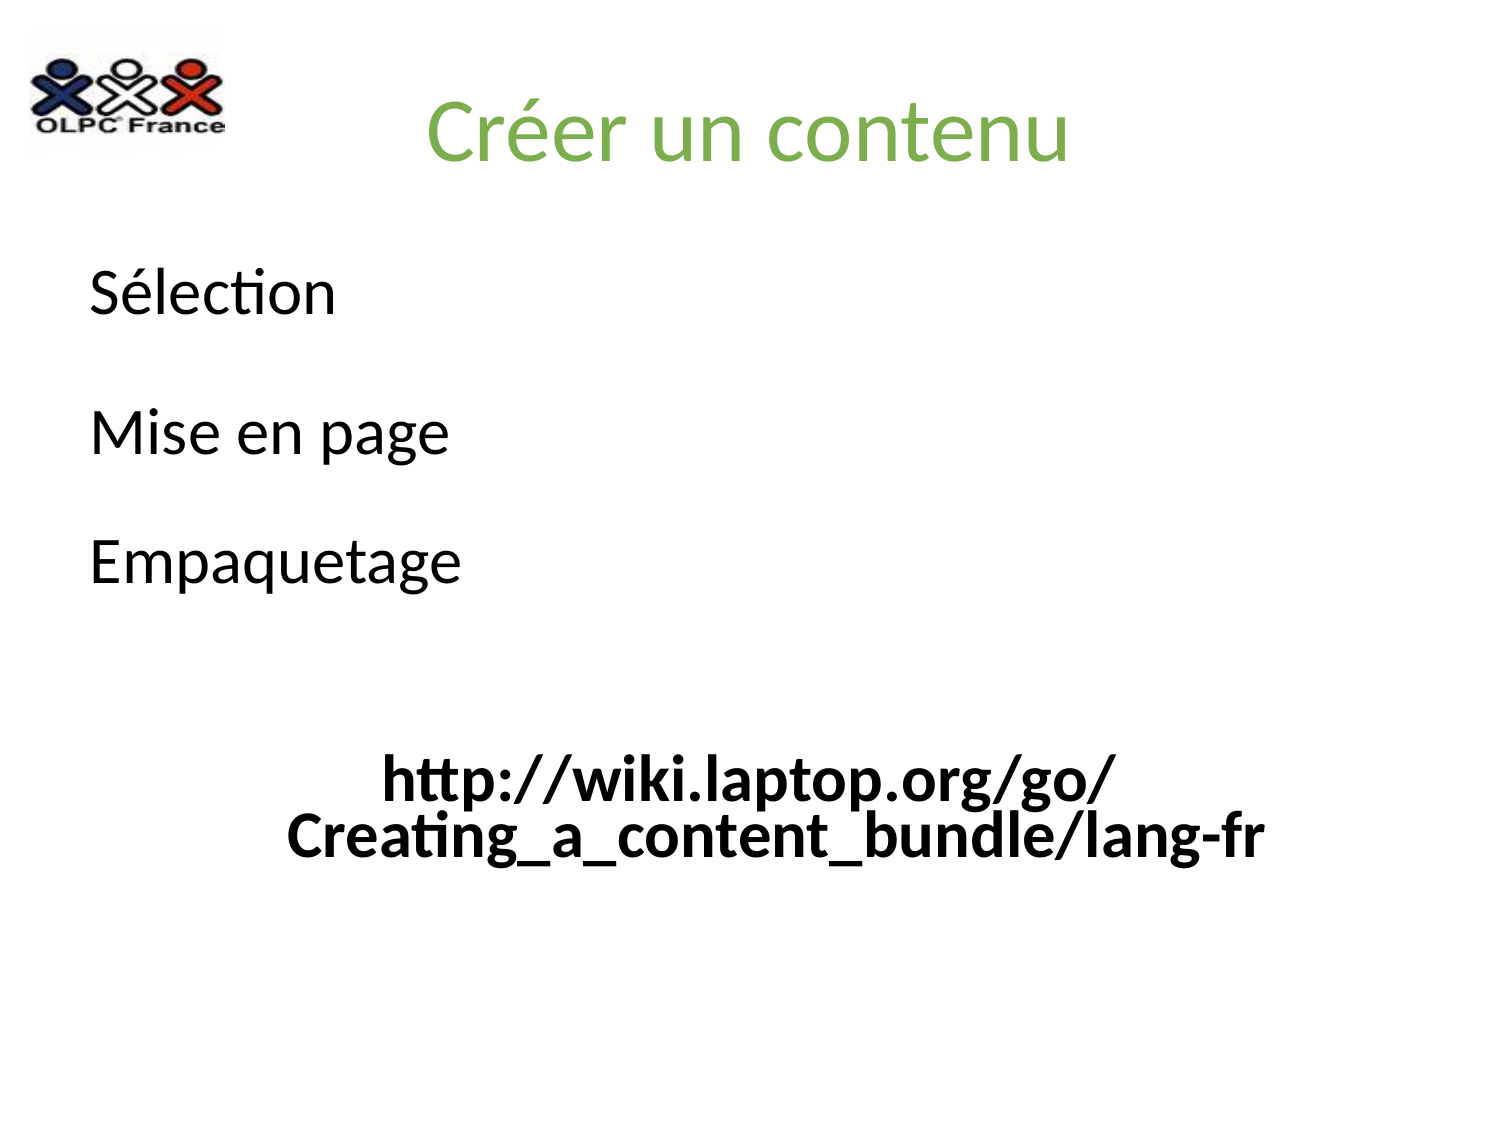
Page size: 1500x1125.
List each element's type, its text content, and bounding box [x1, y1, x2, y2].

title Créer un contenu [74, 38, 1425, 239]
list Sélection Mise en page Empaquetage http://wiki.laptop.org/go/Creating_a_content_bundle/lang-fr [74, 262, 1425, 1006]
picture [29, 30, 225, 161]
